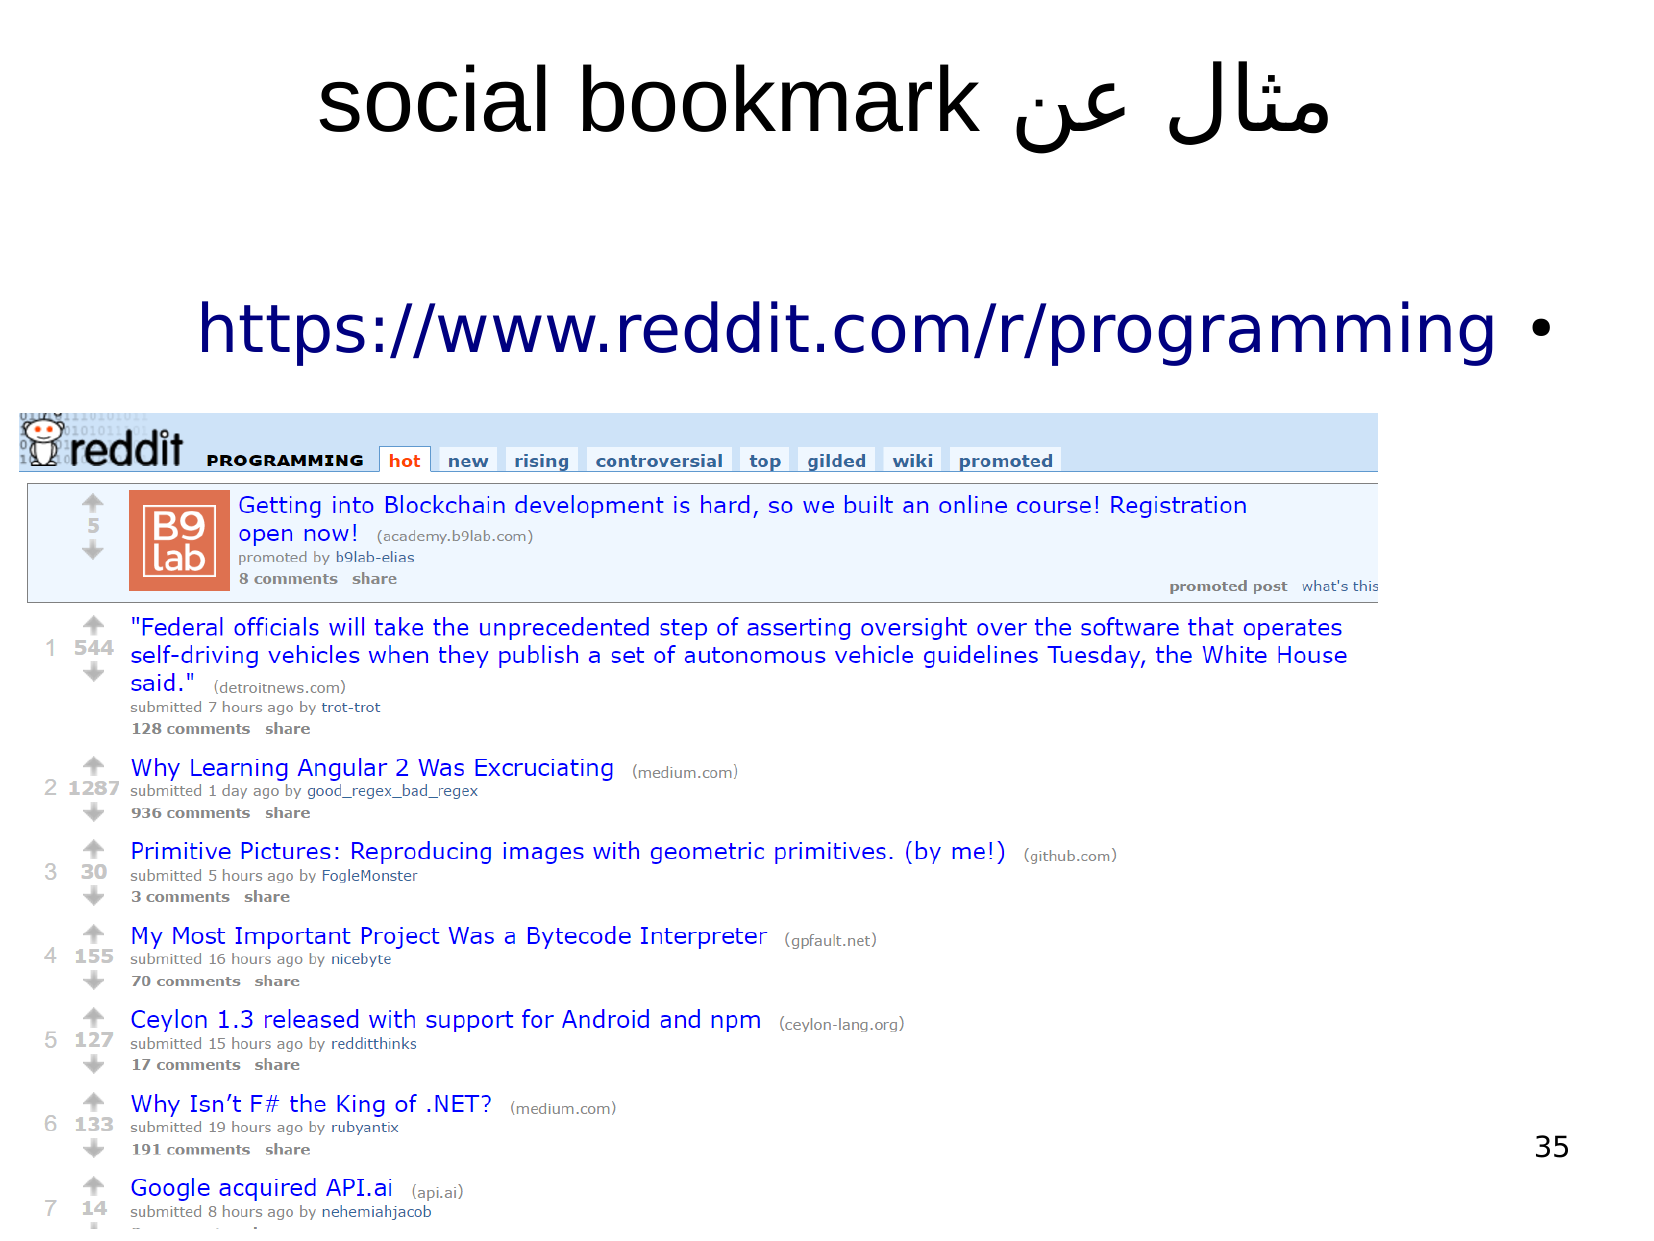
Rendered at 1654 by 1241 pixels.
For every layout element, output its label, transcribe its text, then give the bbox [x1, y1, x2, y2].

title مثال عن social bookmark [82, 41, 1571, 265]
list https://www.reddit.com/r/programming [82, 290, 1571, 1010]
picture [19, 413, 1378, 1229]
